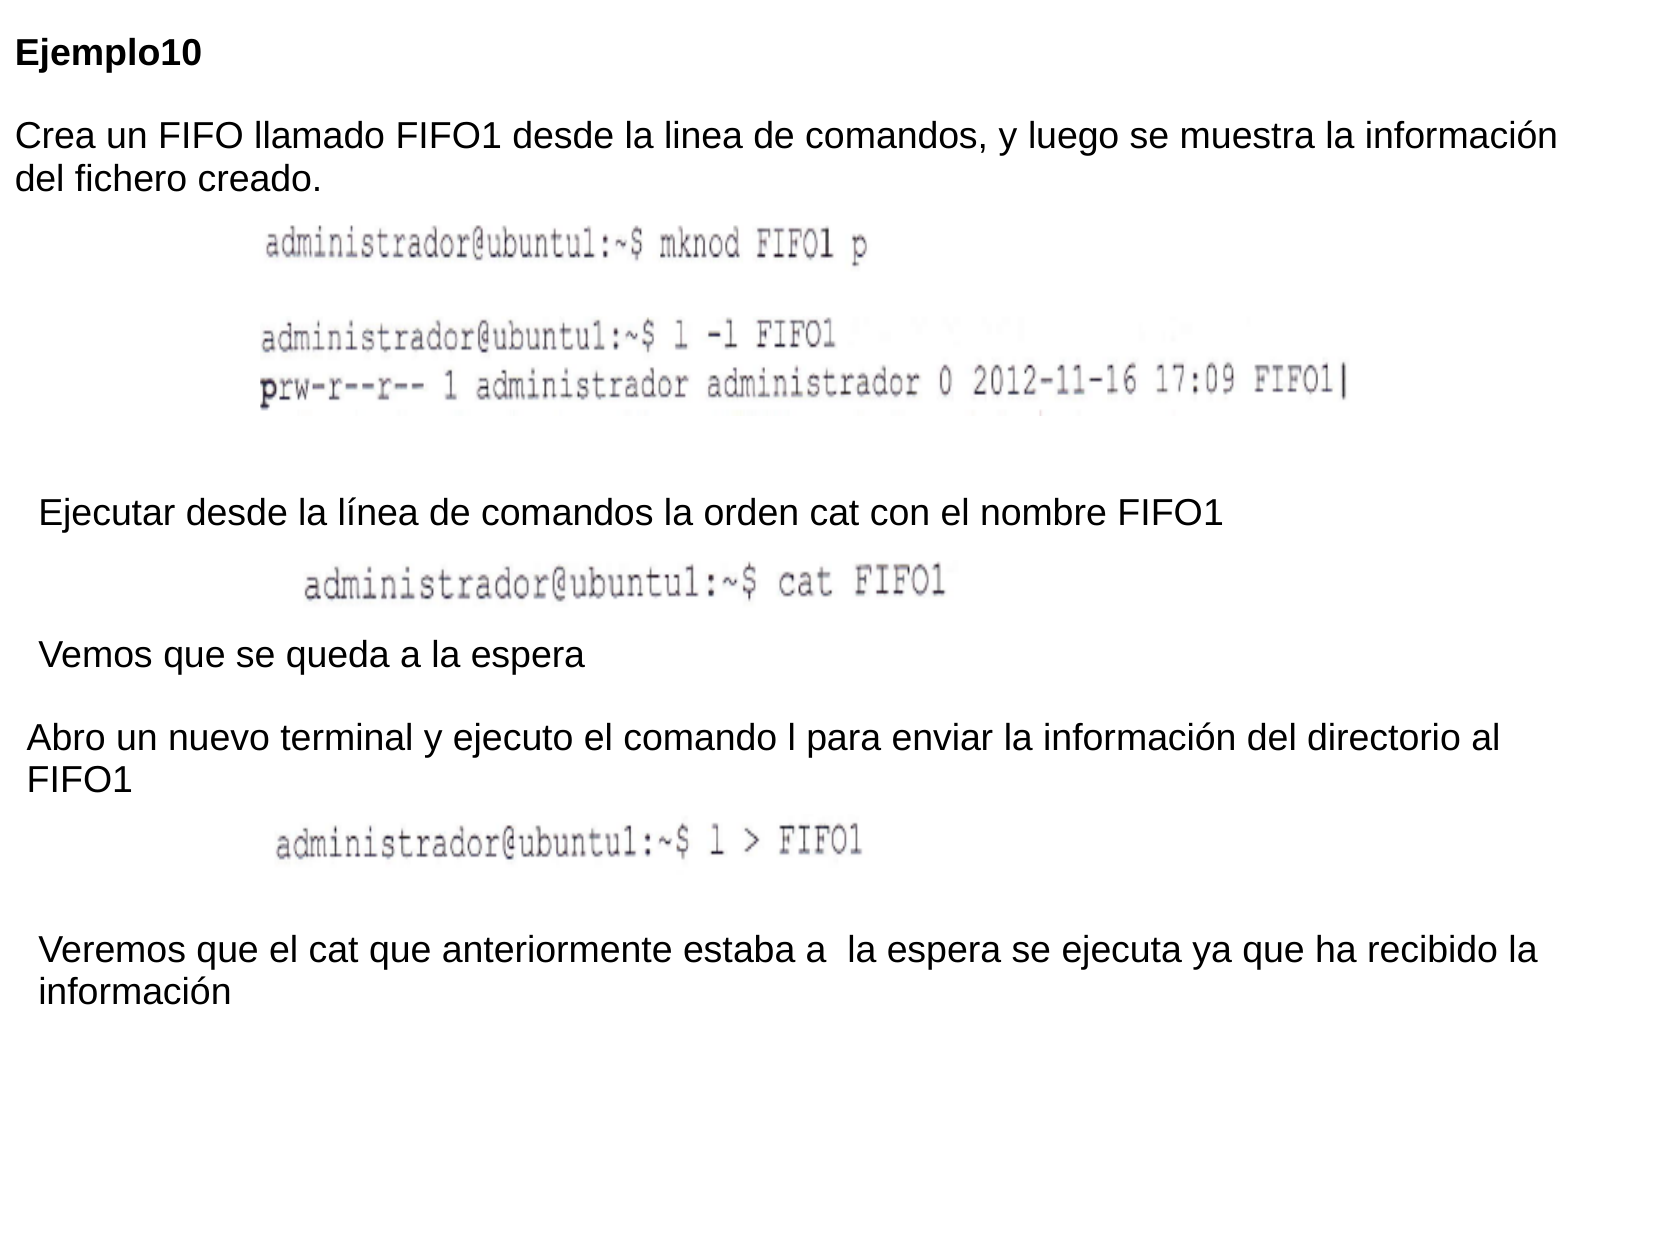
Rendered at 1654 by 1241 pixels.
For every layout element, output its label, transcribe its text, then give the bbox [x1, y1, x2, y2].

text_box Ejemplo10 Crea un FIFO llamado FIFO1 desde la linea de comandos, y luego se muestra la información del fichero creado. [0, 23, 1630, 208]
picture [259, 224, 921, 303]
picture [259, 814, 886, 875]
text_box Abro un nuevo terminal y ejecuto el comando l para enviar la información del directorio al FIFO1 [11, 708, 1548, 850]
text_box Ejecutar desde la línea de comandos la orden cat con el nombre FIFO1 [23, 484, 1334, 542]
text_box Veremos que el cat que anteriormente estaba a la espera se ejecuta ya que ha recibido la información [23, 921, 1654, 1021]
picture [260, 316, 1371, 417]
picture [283, 560, 986, 615]
text_box Vemos que se queda a la espera [23, 625, 601, 683]
